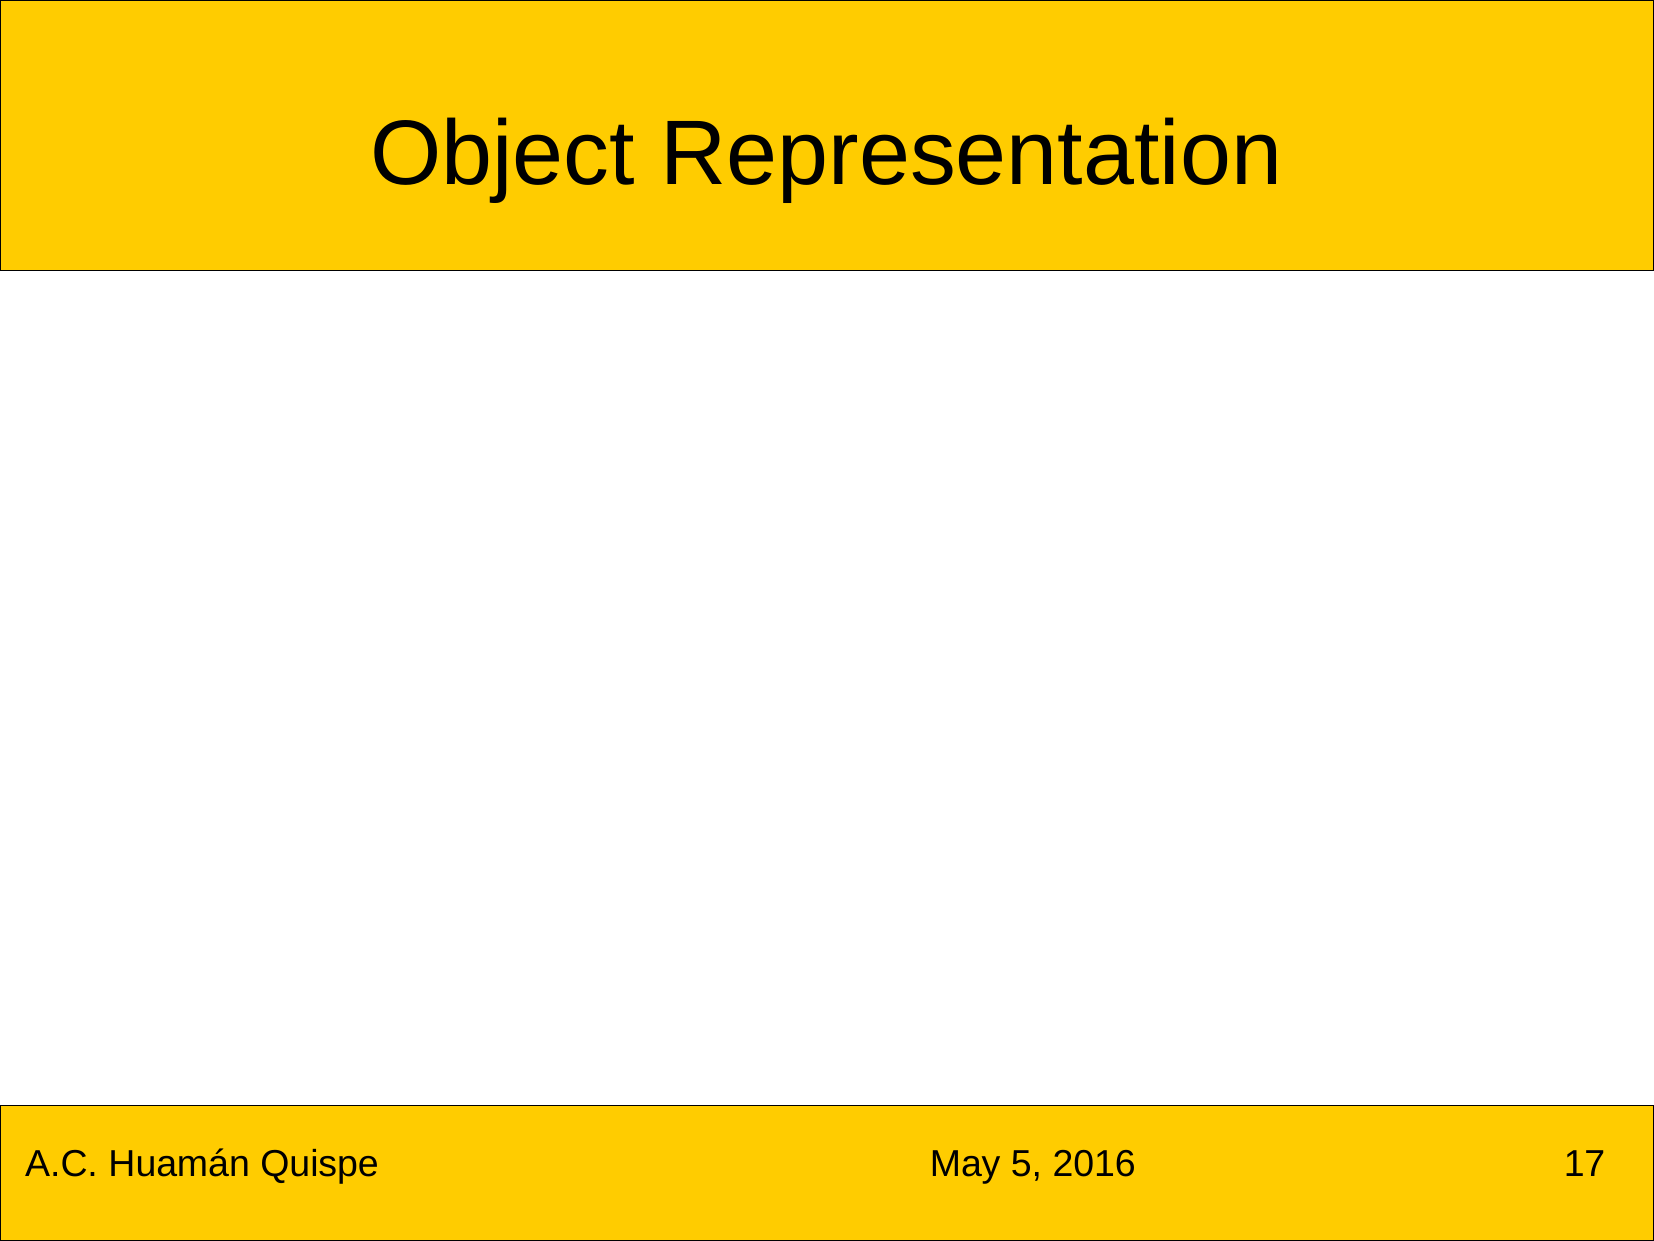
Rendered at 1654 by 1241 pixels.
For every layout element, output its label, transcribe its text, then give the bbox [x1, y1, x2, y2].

title Object Representation [82, 49, 1571, 257]
